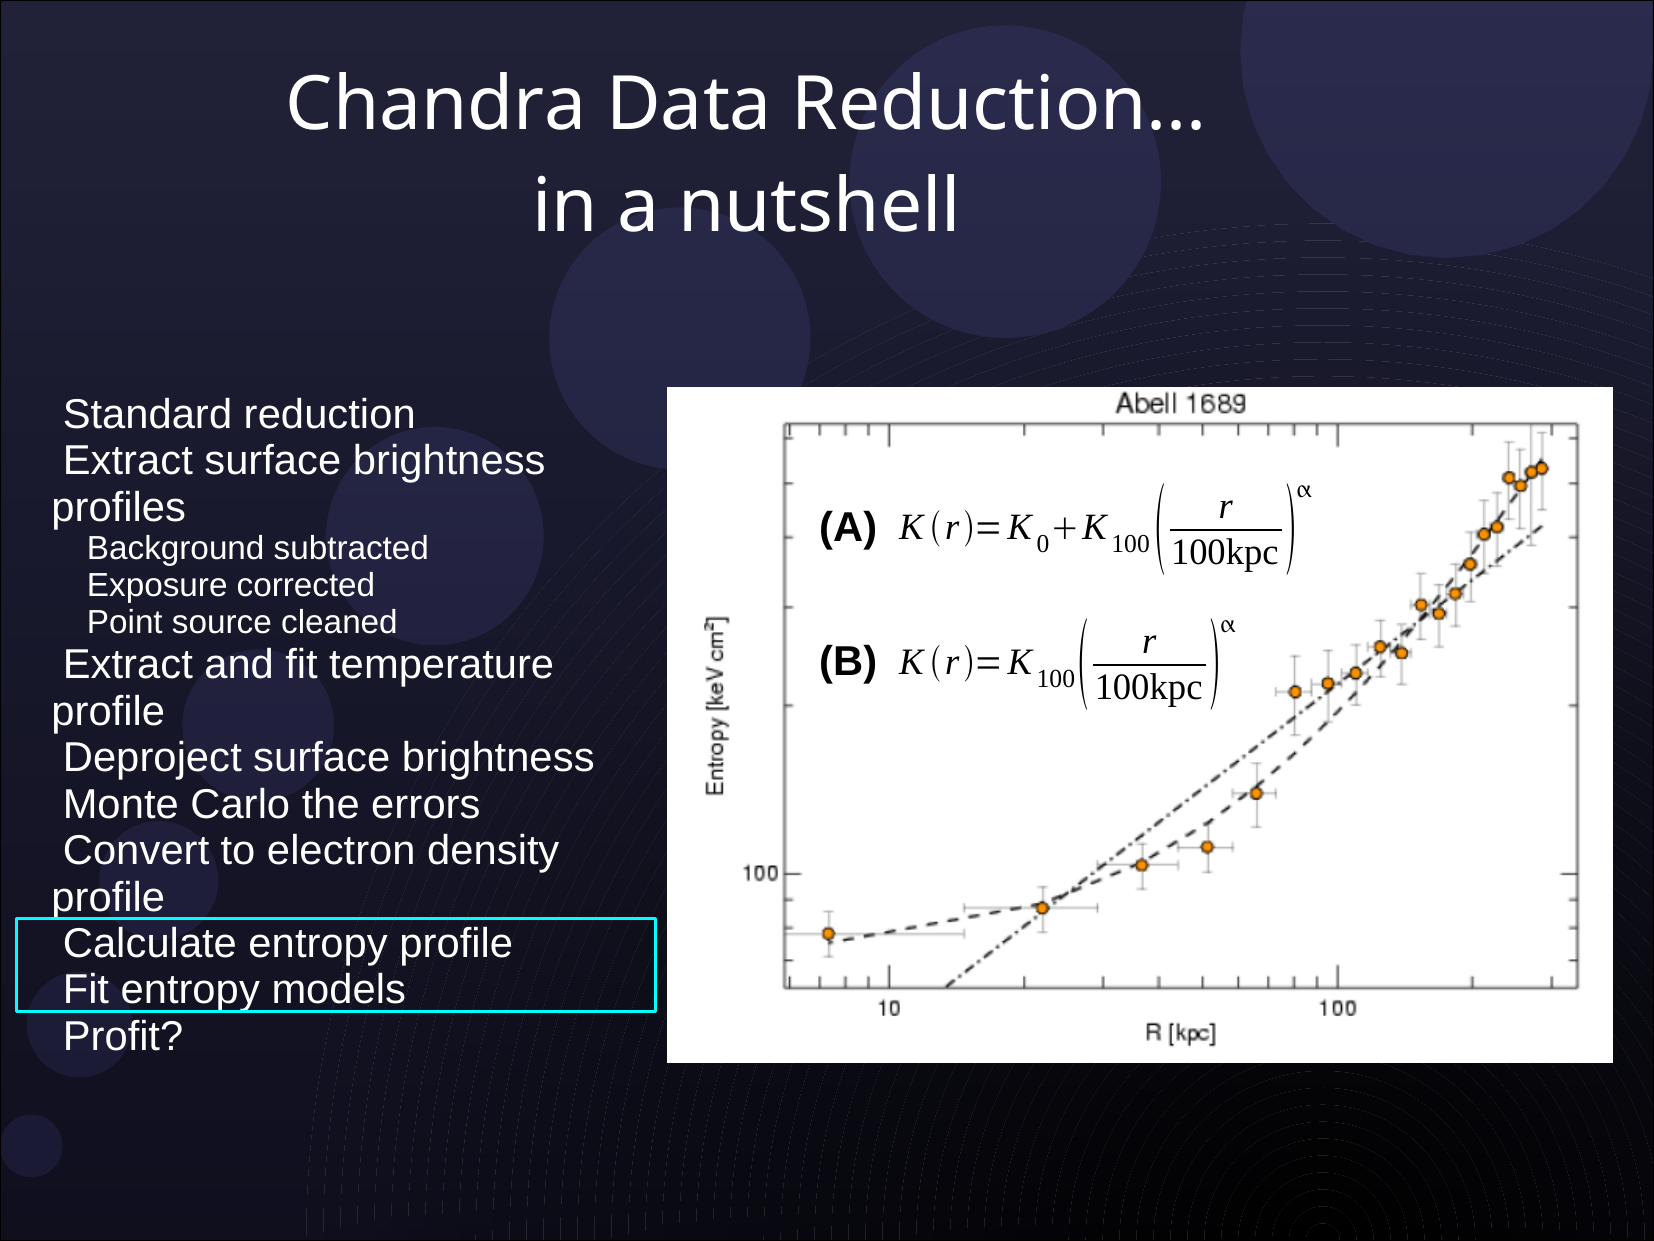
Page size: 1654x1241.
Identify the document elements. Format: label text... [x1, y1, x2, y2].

text_box (B) [819, 637, 878, 685]
text_box Standard reduction Extract surface brightness profiles Background subtracted Exposure corrected Point source cleaned Extract and fit temperature profile Deproject surface brightness Monte Carlo the errors Convert to electron density profile Calculate entropy profile Fit entropy models Profit? [51, 920, 618, 1010]
chart [889, 609, 1242, 713]
chart [889, 474, 1318, 578]
picture [667, 387, 1613, 1063]
text_box (A) [819, 504, 878, 551]
text_box Chandra Data Reduction... in a nutshell [284, 47, 1370, 263]
text_box Standard reduction Extract surface brightness profiles Background subtracted Exposure corrected Point source cleaned Extract and fit temperature profile Deproject surface brightness Monte Carlo the errors Convert to electron density profile Calculate entropy profile Fit entropy models Profit? [51, 390, 618, 917]
text_box Standard reduction Extract surface brightness profiles Background subtracted Exposure corrected Point source cleaned Extract and fit temperature profile Deproject surface brightness Monte Carlo the errors Convert to electron density profile Calculate entropy profile Fit entropy models Profit? [51, 1013, 618, 1060]
